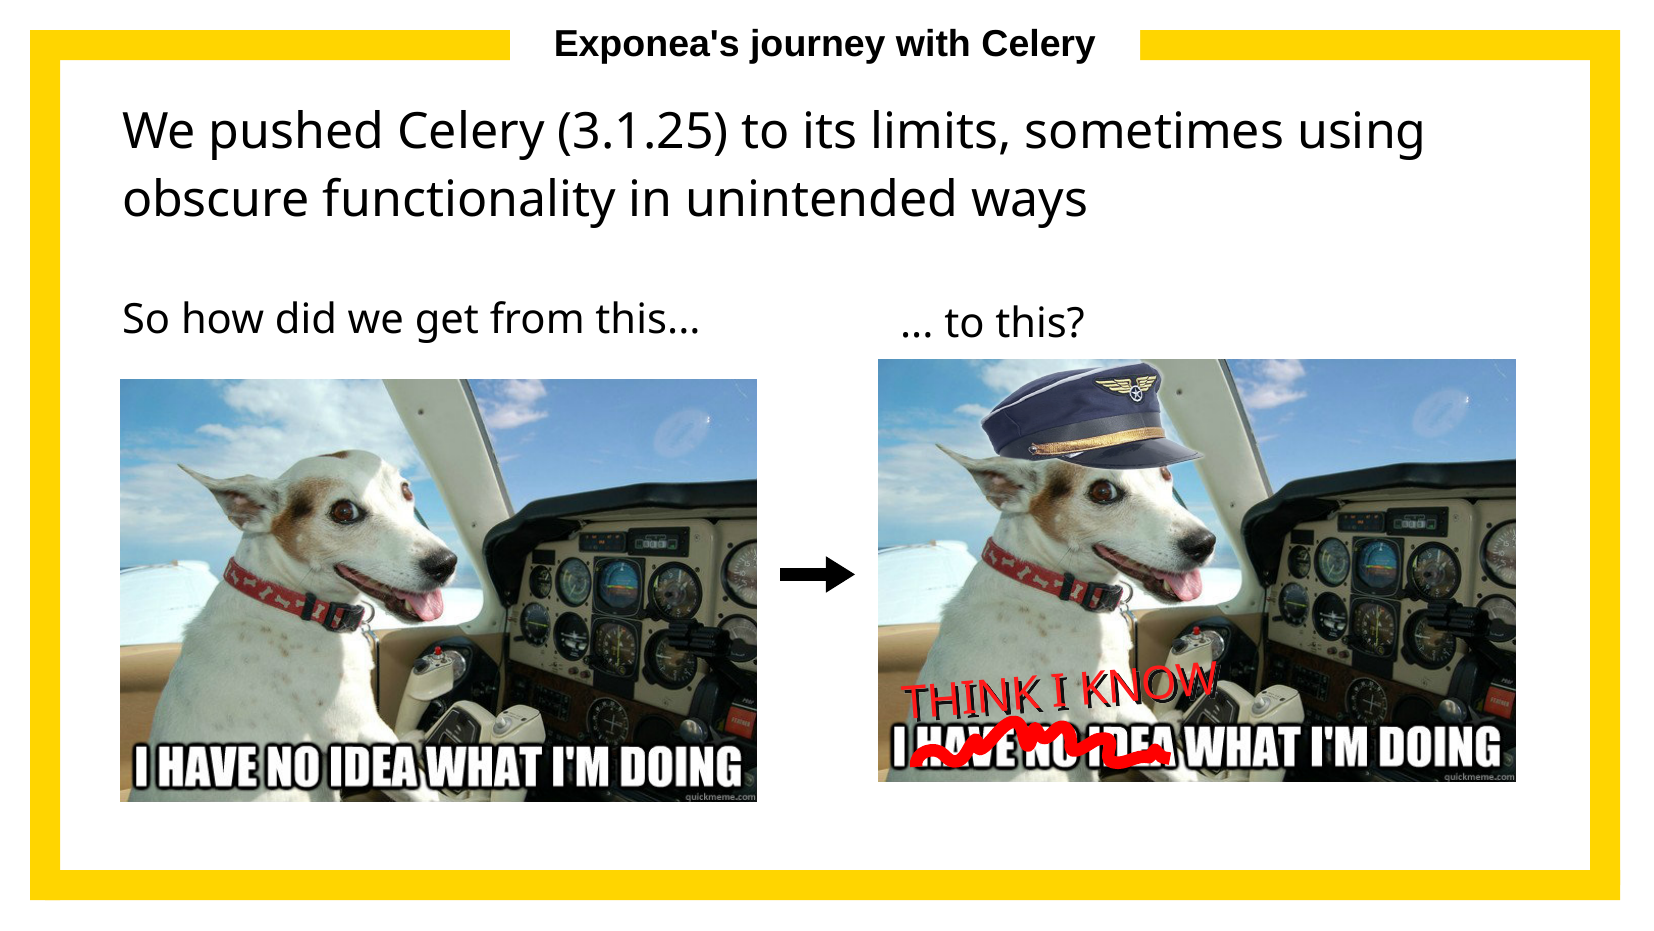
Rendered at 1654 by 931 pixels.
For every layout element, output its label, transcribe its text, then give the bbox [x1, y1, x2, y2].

text_box We pushed Celery (3.1.25) to its limits, sometimes using obscure functionality in unintended ways [122, 88, 1518, 237]
text_box ... to this? [900, 252, 1562, 391]
picture [878, 323, 1516, 782]
text_box [30, 30, 1621, 901]
text_box So how did we get from this... [122, 248, 784, 386]
picture [120, 379, 757, 802]
text_box Exponea's journey with Celery [510, 5, 1141, 81]
